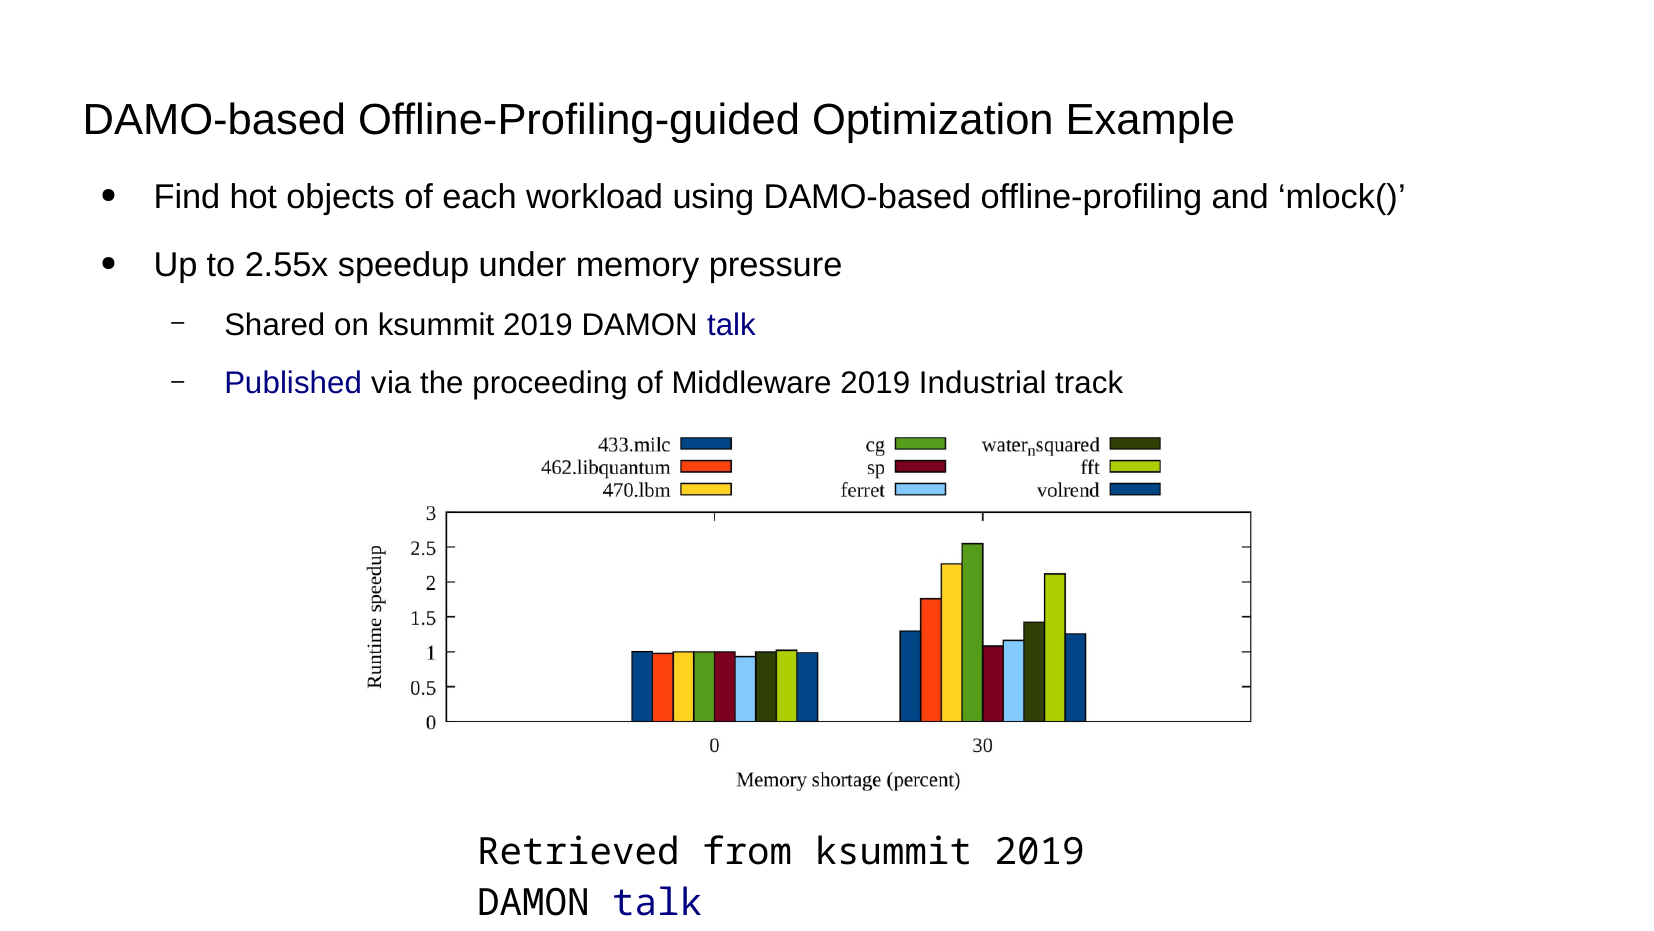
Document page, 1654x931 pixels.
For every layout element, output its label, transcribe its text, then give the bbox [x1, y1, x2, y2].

text_box Retrieved from ksummit 2019 DAMON talk [462, 817, 1216, 871]
picture [354, 419, 1265, 794]
list Find hot objects of each workload using DAMO-based offline-profiling and ‘mlock()’ Up to 2.55x speedup under memory pressure Shared on ksummit 2019 DAMON talk Published via the proceeding of Middleware 2019 Industrial track [82, 177, 1571, 833]
title DAMO-based Offline-Profiling-guided Optimization Example [82, 81, 1571, 157]
